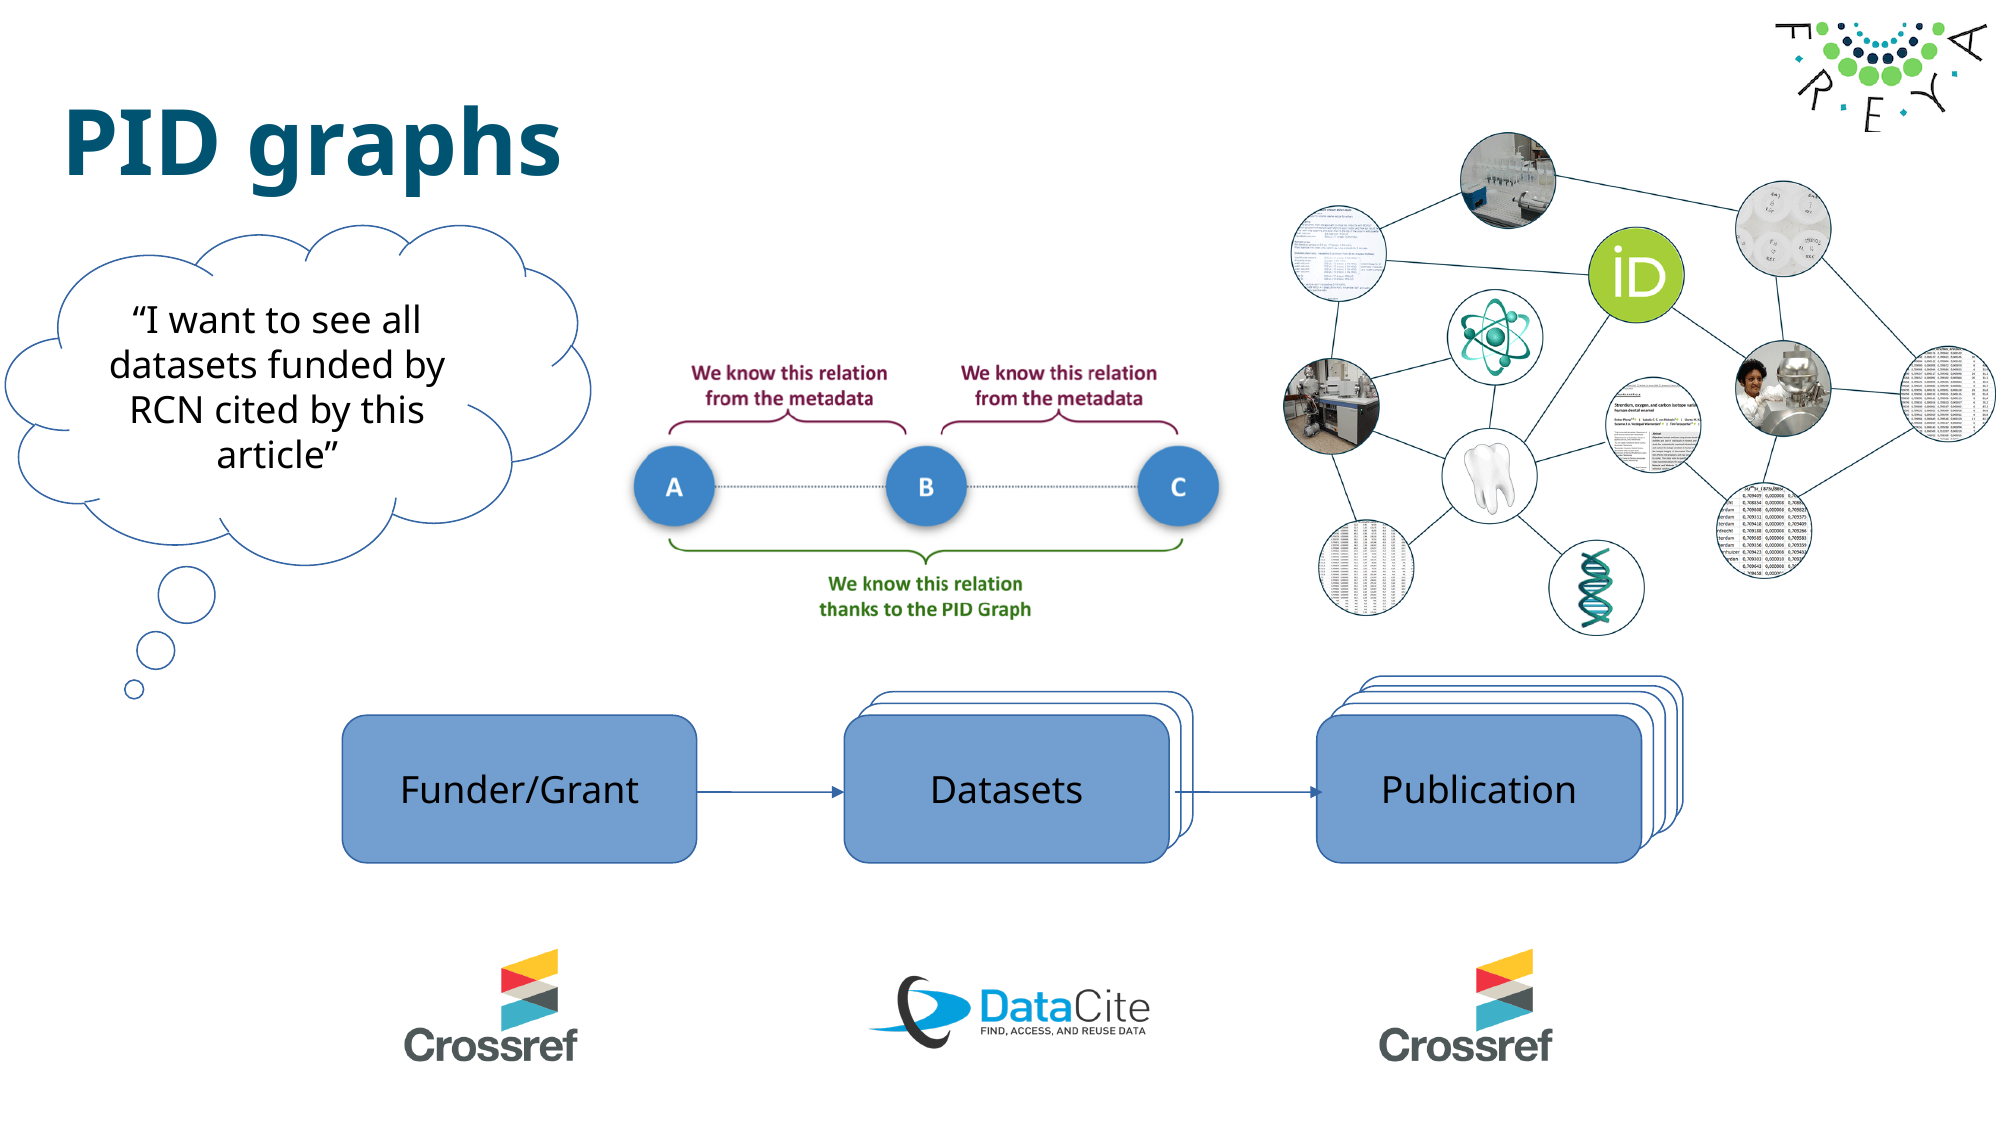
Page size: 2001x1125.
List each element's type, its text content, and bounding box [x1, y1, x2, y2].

picture [1283, 11, 1999, 636]
text_box Funder/Grant [342, 715, 697, 863]
text_box “I want to see all datasets funded by RCN cited by this article” [5, 225, 591, 566]
picture [599, 303, 1249, 659]
text_box Publication [1316, 715, 1642, 863]
picture [864, 969, 1157, 1054]
text_box Publication [1343, 691, 1666, 837]
text_box Datasets [870, 691, 1193, 791]
text_box Datasets [1179, 793, 1193, 837]
text_box Publication [1359, 676, 1683, 817]
text_box “I want to see all datasets funded by RCN cited by this article” [136, 631, 175, 670]
picture [391, 929, 598, 1084]
text_box Datasets [858, 703, 1181, 849]
picture [1366, 929, 1573, 1084]
text_box Publication [1331, 703, 1654, 849]
text_box Datasets [844, 715, 1170, 863]
title PID graphs [61, 55, 1761, 237]
text_box “I want to see all datasets funded by RCN cited by this article” [158, 566, 215, 624]
text_box Publication [1360, 685, 1678, 833]
